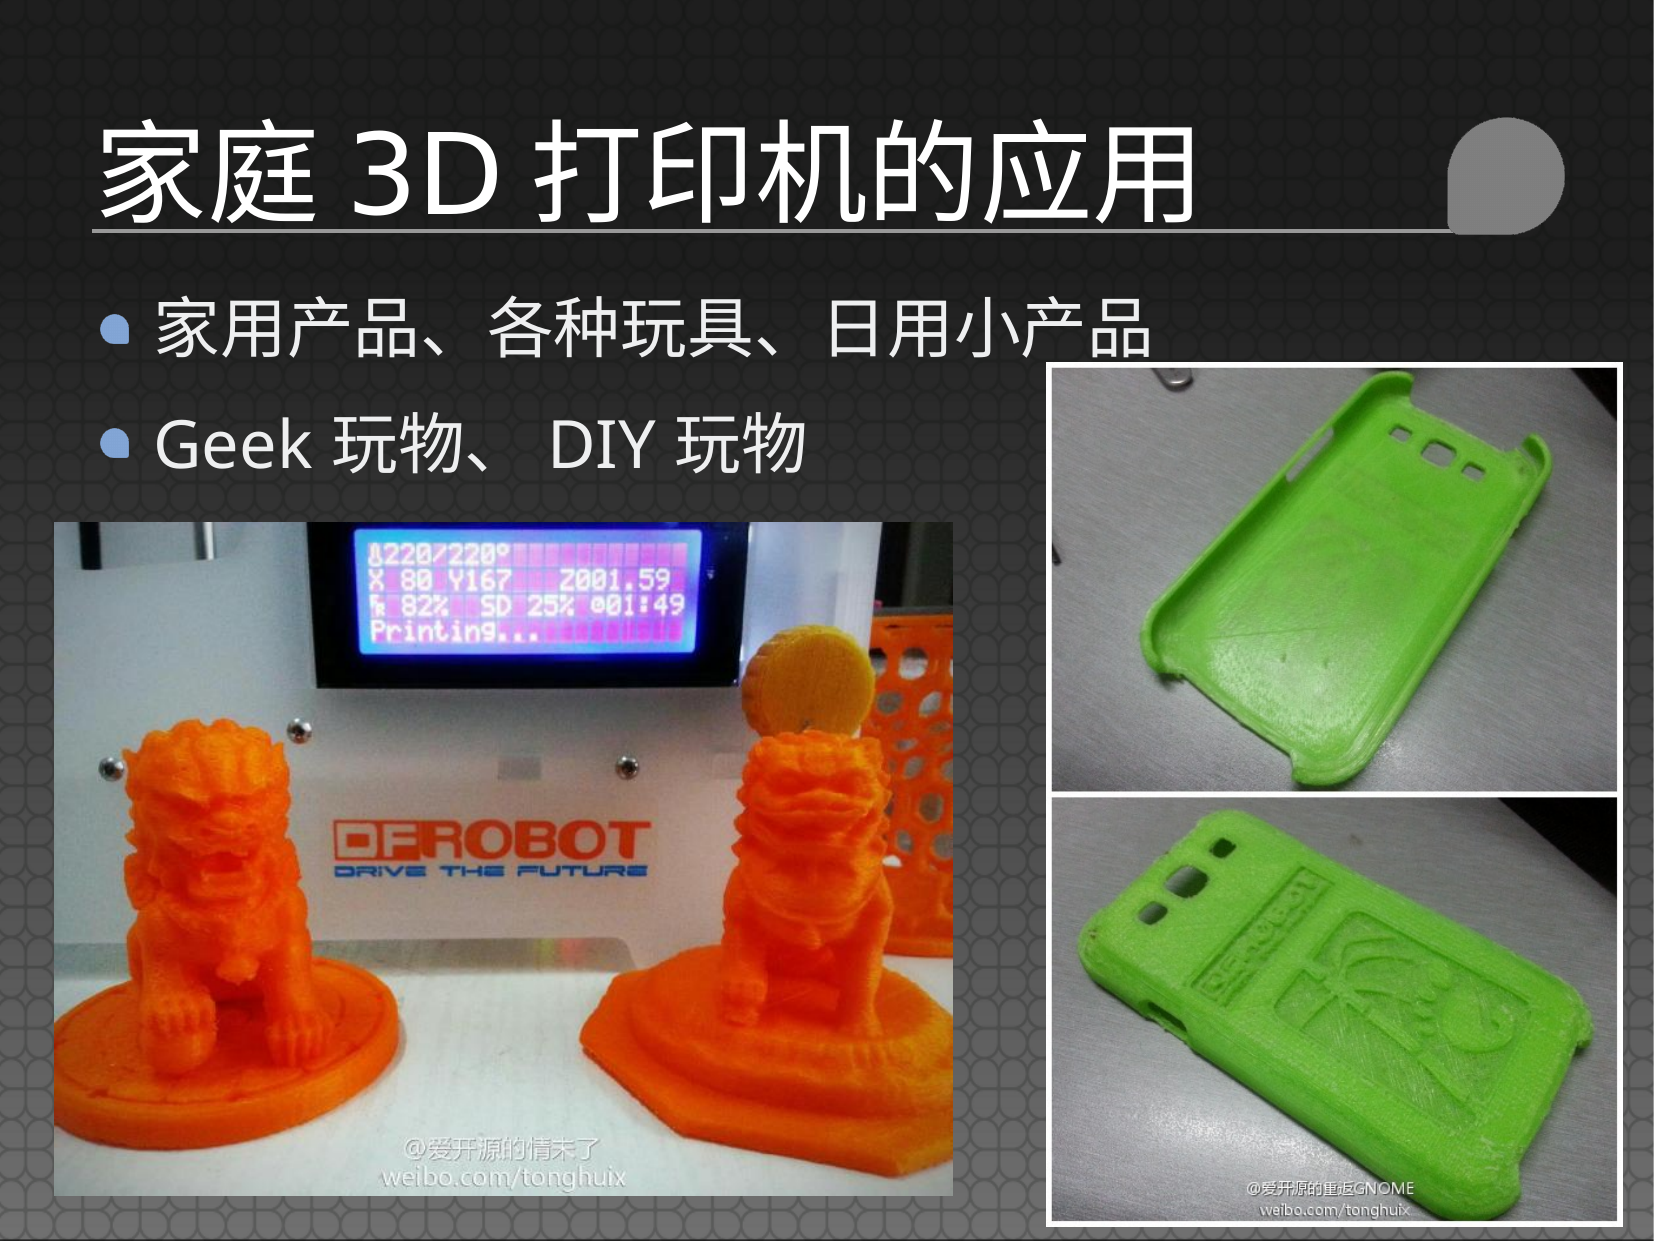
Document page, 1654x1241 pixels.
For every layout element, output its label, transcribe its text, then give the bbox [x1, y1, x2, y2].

title 家庭3D打印机的应用 [94, 100, 1426, 251]
list 家用产品、各种玩具、日用小产品 Geek玩物、DIY玩物 [82, 290, 1571, 1094]
picture [0, 0, 1654, 1241]
